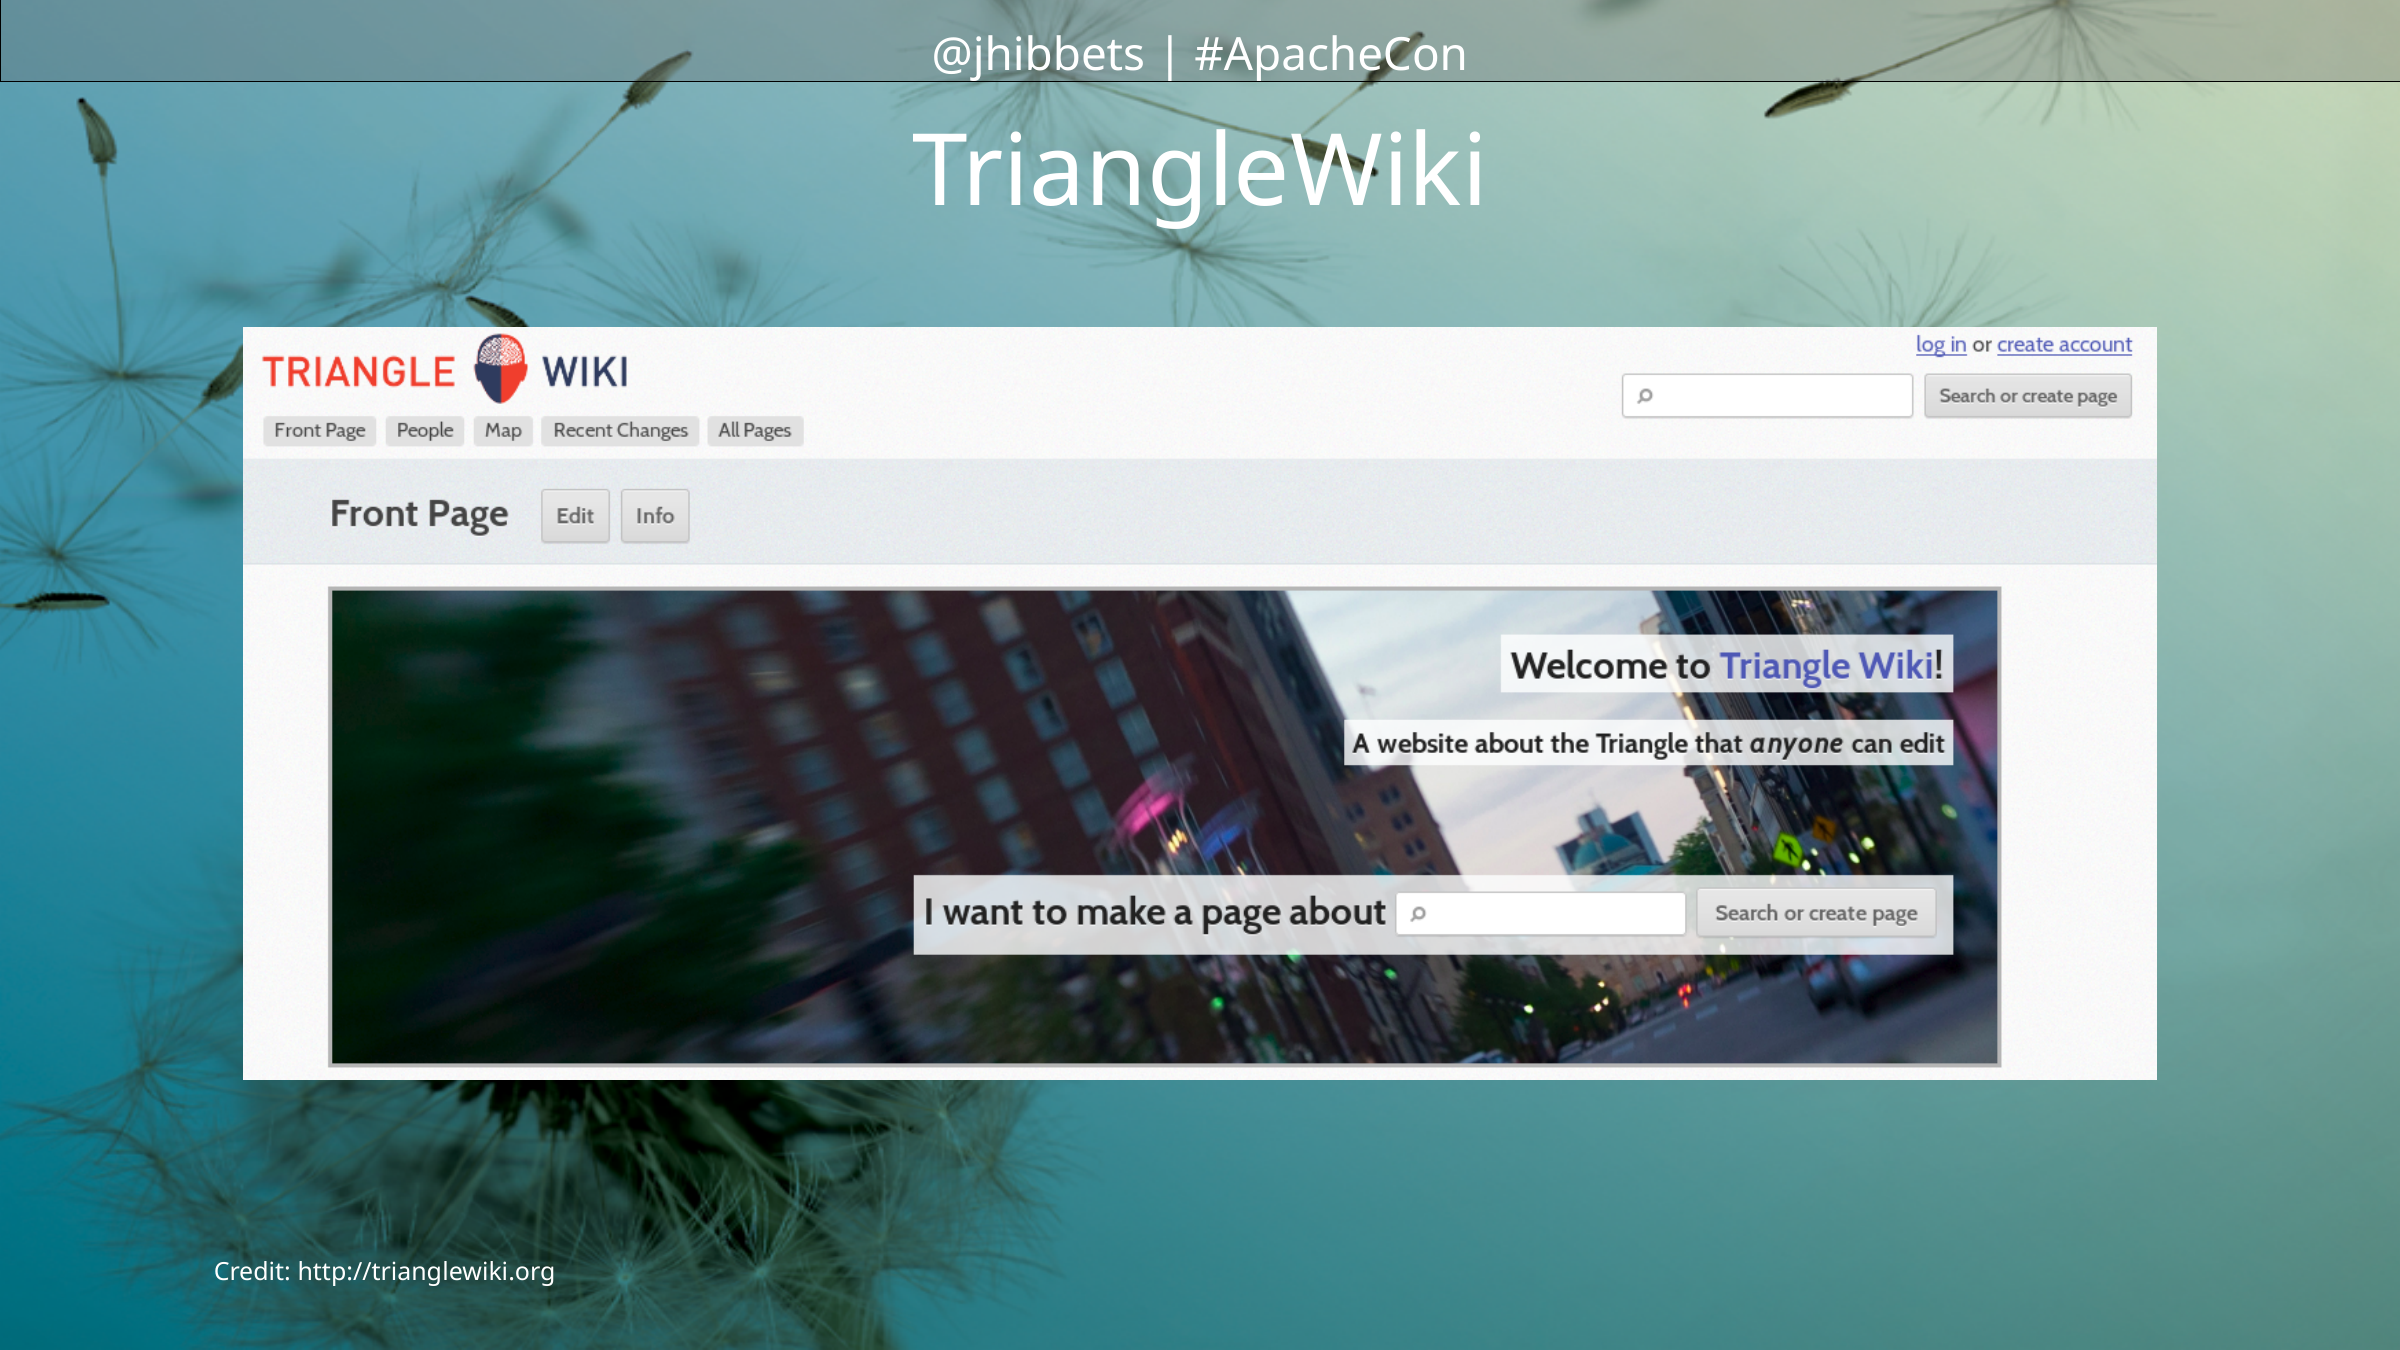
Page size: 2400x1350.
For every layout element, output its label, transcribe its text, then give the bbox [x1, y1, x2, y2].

picture [0, 82, 2400, 1350]
title TriangleWiki [120, 53, 2281, 280]
text_box Credit: http://trianglewiki.org [199, 1245, 757, 1293]
